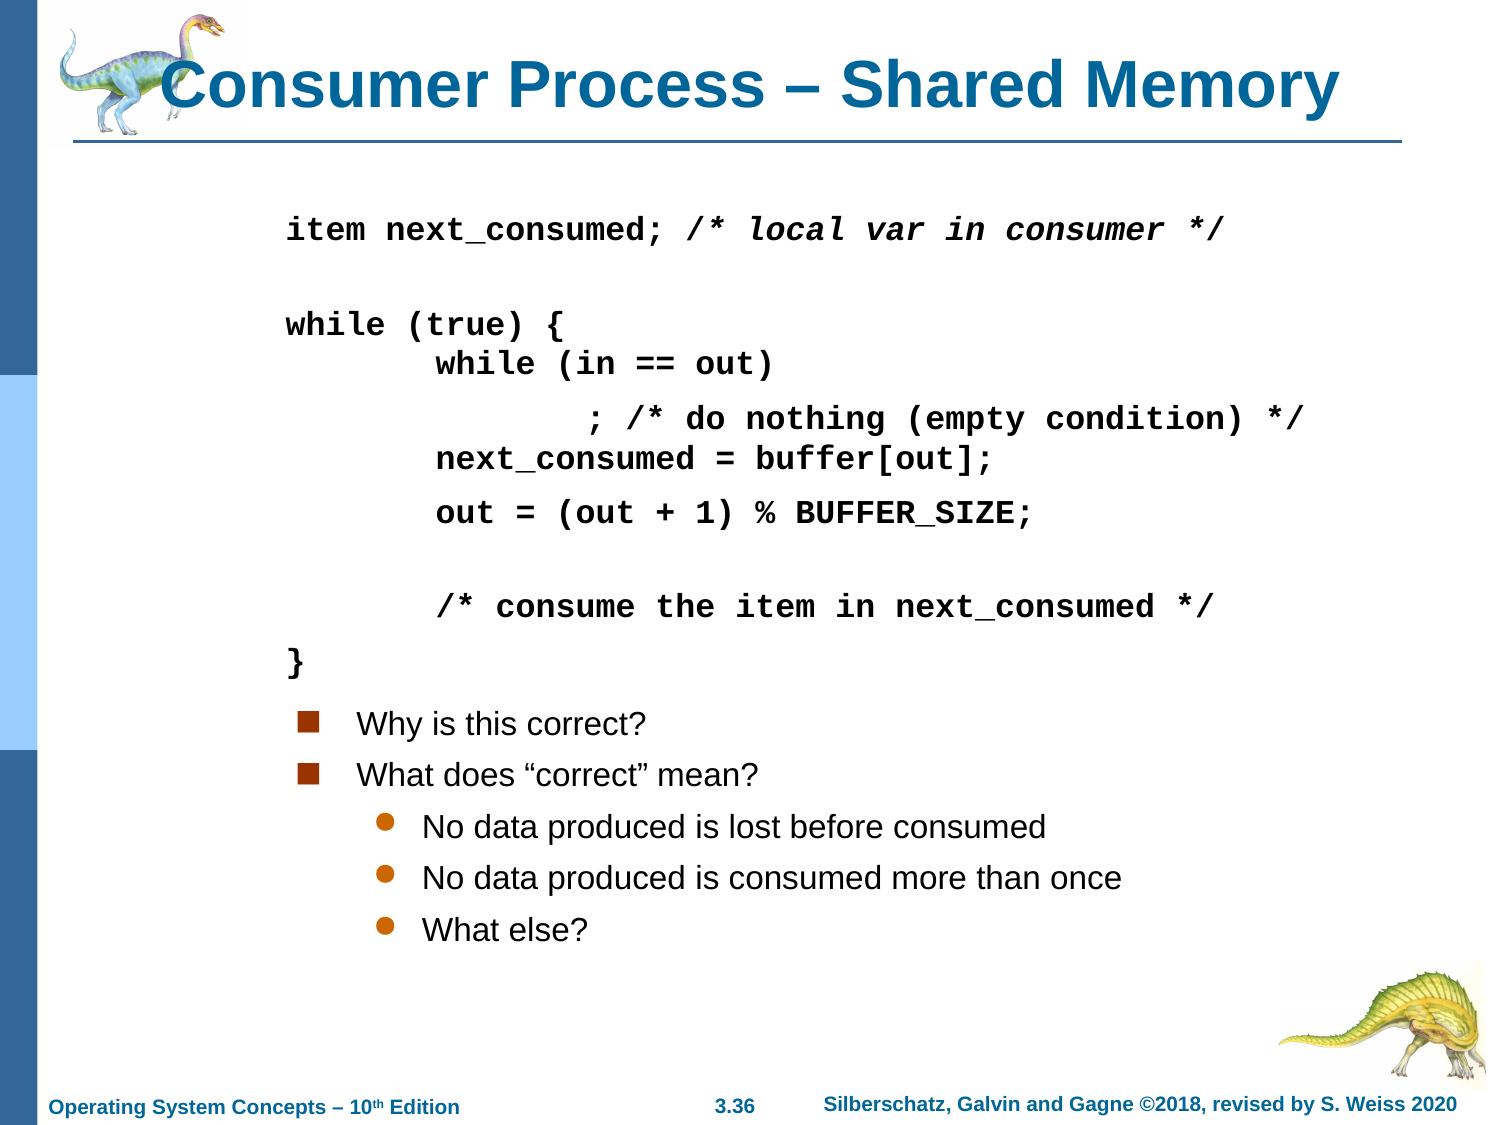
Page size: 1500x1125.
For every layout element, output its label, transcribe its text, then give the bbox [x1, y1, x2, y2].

picture [46, 0, 243, 149]
picture [1275, 959, 1486, 1090]
text_box Why is this correct? What does “correct” mean? No data produced is lost before consumed No data produced is consumed more than once What else? [300, 705, 1156, 1003]
list item next_consumed; /* local var in consumer */ while (true) { while (in == out) ; /* do nothing (empty condition) */ next_consumed = buffer[out]; out = (out + 1) % BUFFER_SIZE; /* consume the item in next_consumed */ } [270, 200, 1402, 924]
picture [1140, 1096, 1148, 1101]
title Consumer Process – Shared Memory [75, 33, 1426, 128]
